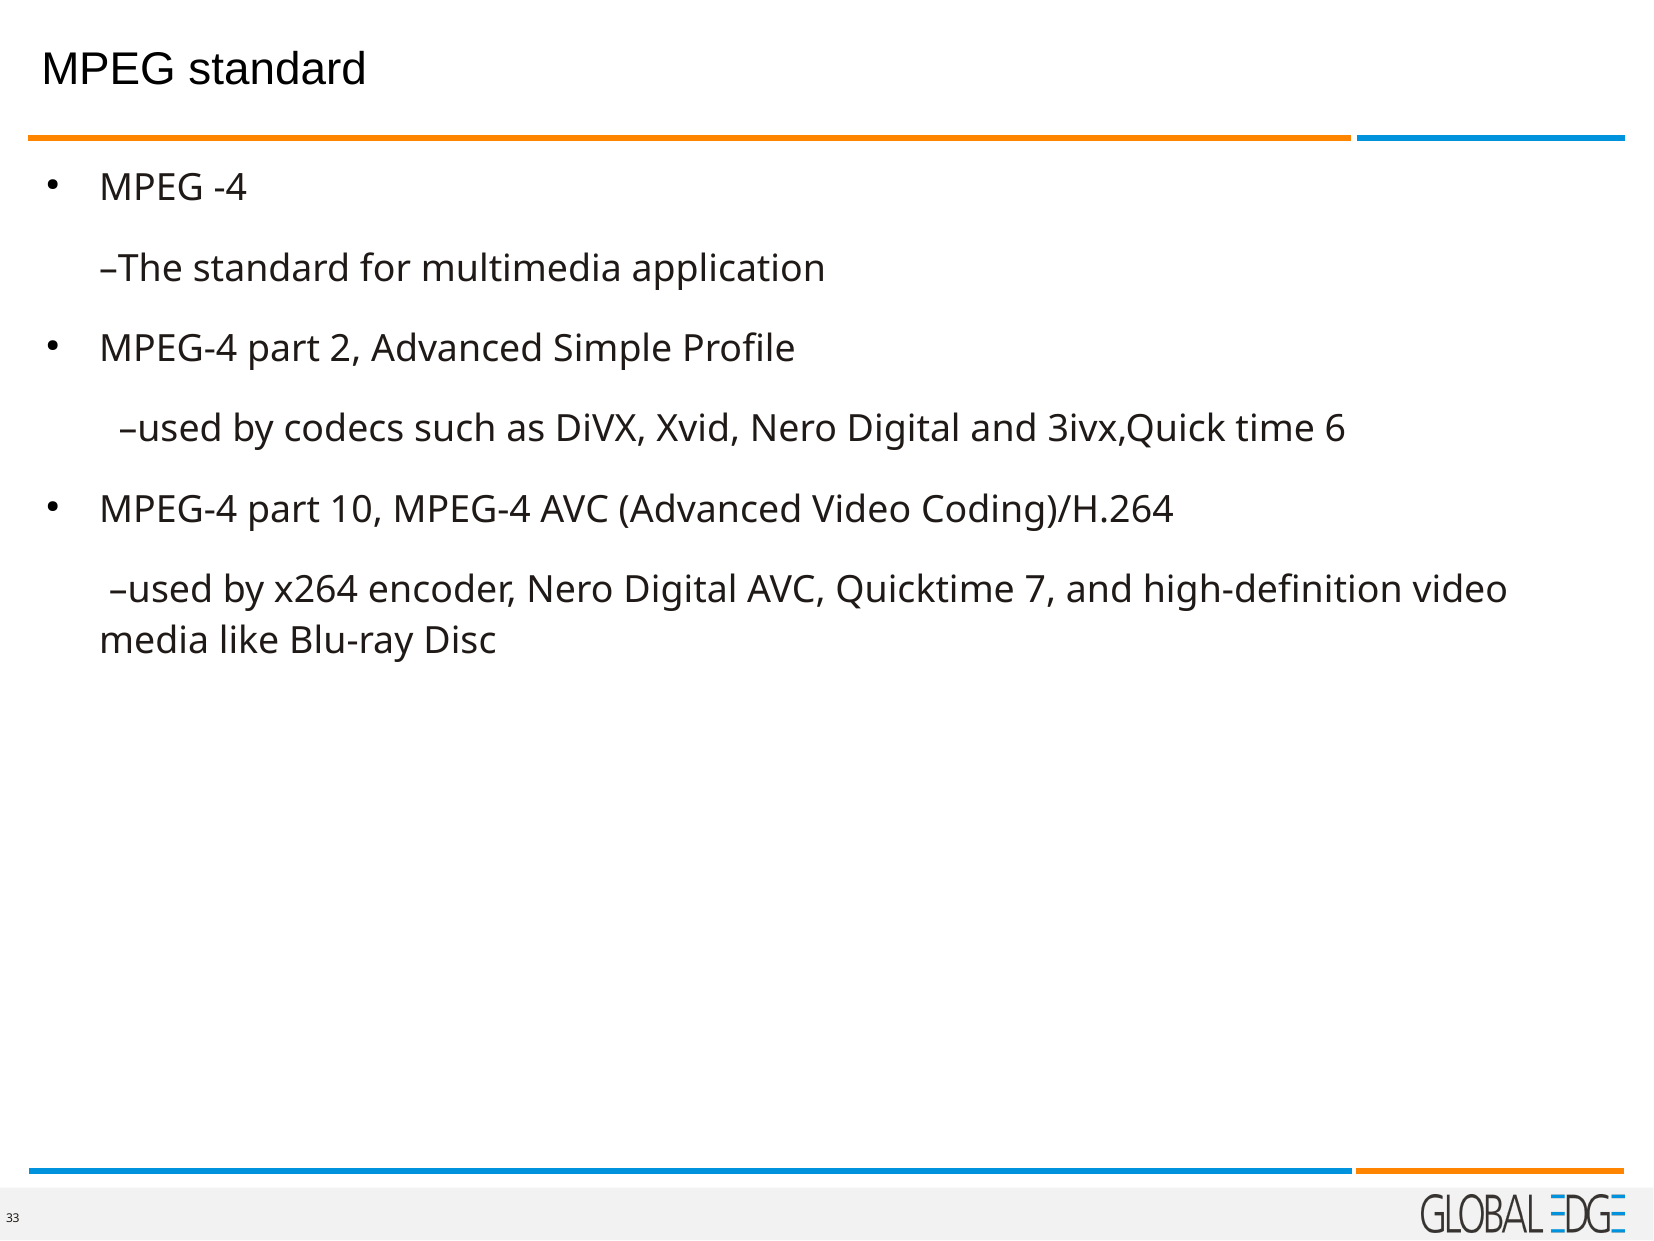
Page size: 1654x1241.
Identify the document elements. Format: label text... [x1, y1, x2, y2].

picture [1421, 1194, 1625, 1233]
title MPEG standard [17, 18, 1499, 115]
list MPEG -4 –The standard for multimedia application MPEG-4 part 2, Advanced Simple Profile –used by codecs such as DiVX, Xvid, Nero Digital and 3ivx,Quick time 6 MPEG-4 part 10, MPEG-4 AVC (Advanced Video Coding)/H.264 –used by x264 encoder, Nero Digital AVC, Quicktime 7, and high-definition video media like Blu-ray Disc [28, 160, 1625, 1153]
